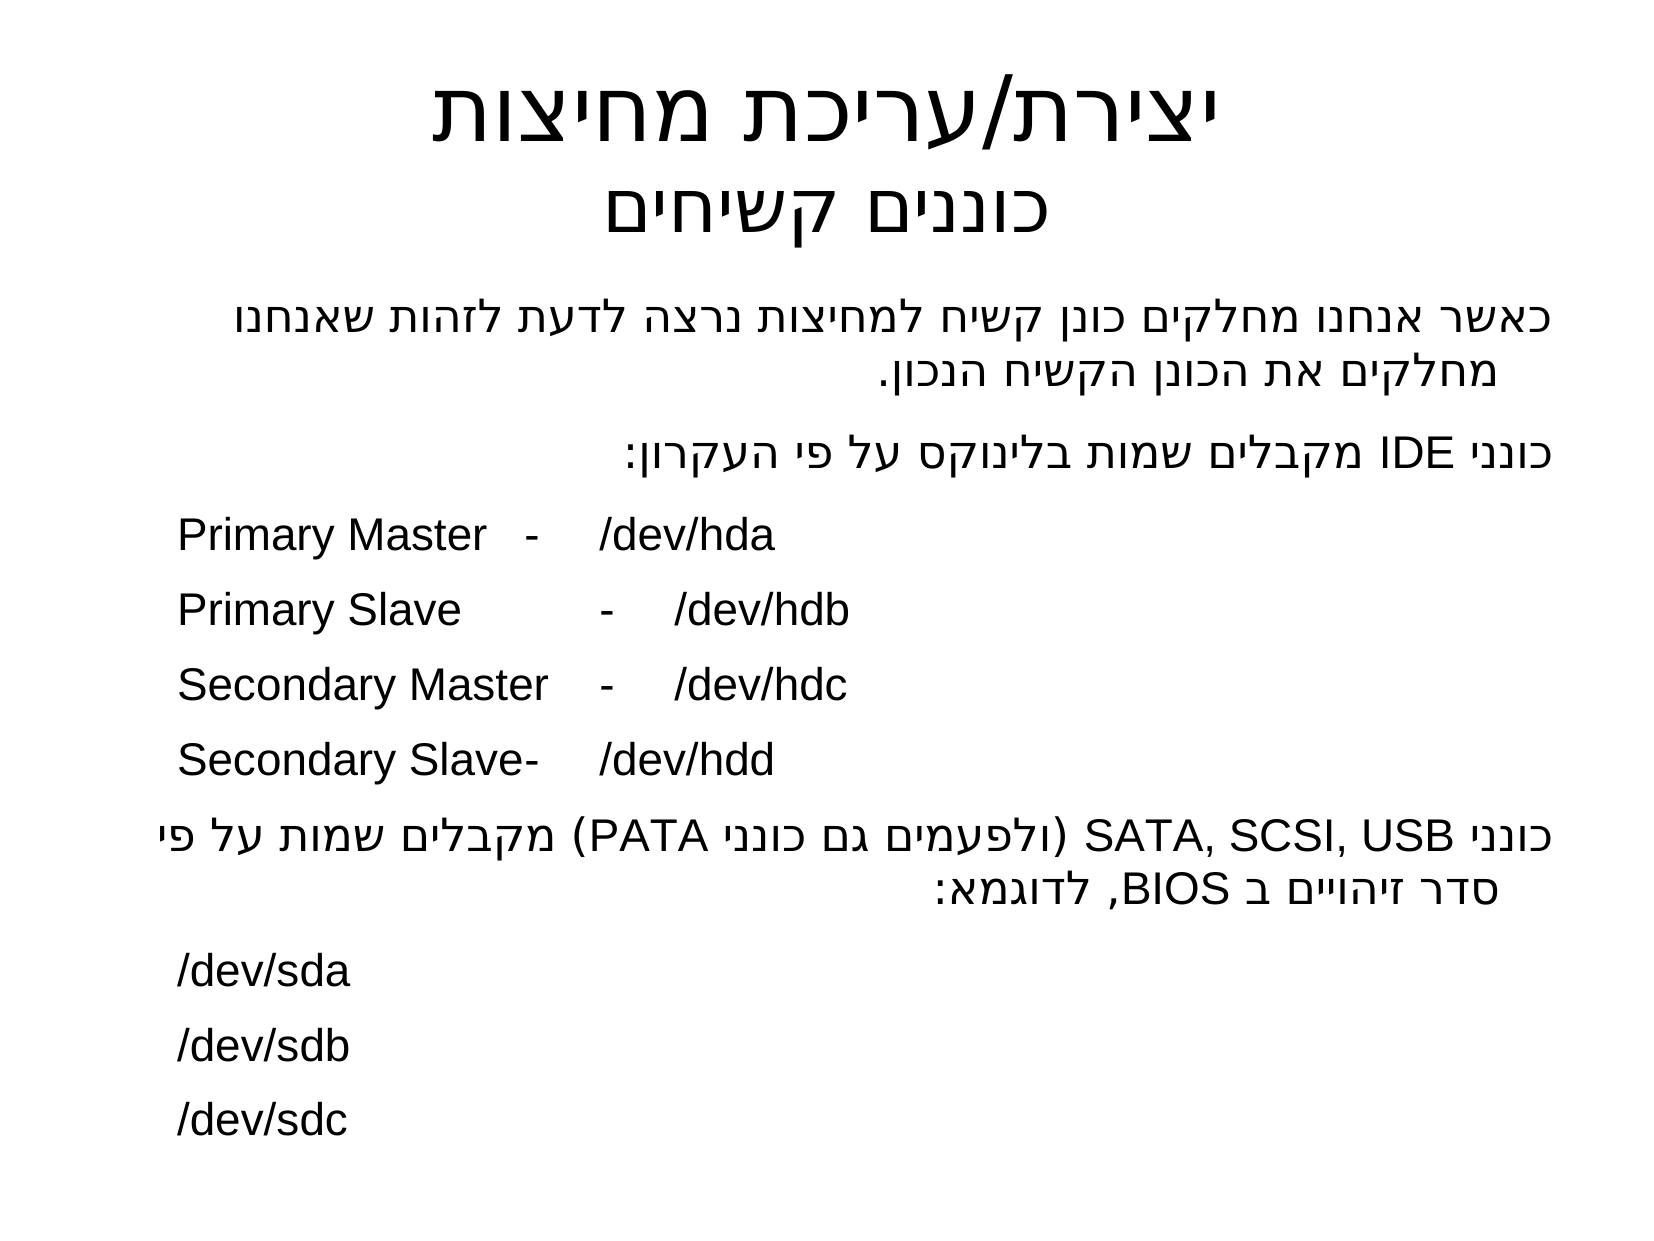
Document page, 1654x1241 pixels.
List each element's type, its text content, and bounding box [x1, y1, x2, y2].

title יצירת/עריכת מחיצות כוננים קשיחים [82, 52, 1571, 254]
list כאשר אנחנו מחלקים כונן קשיח למחיצות נרצה לדעת לזהות שאנחנו מחלקים את הכונן הקשיח הנכון. כונני IDE מקבלים שמות בלינוקס על פי העקרון: Primary Master - /dev/hda Primary Slave - /dev/hdb Secondary Master - /dev/hdc Secondary Slave - /dev/hdd כונני SATA, SCSI, USB (ולפעמים גם כונני PATA) מקבלים שמות על פי סדר זיהויים ב BIOS, לדוגמא: /dev/sda /dev/sdb /dev/sdc [82, 290, 1571, 1157]
